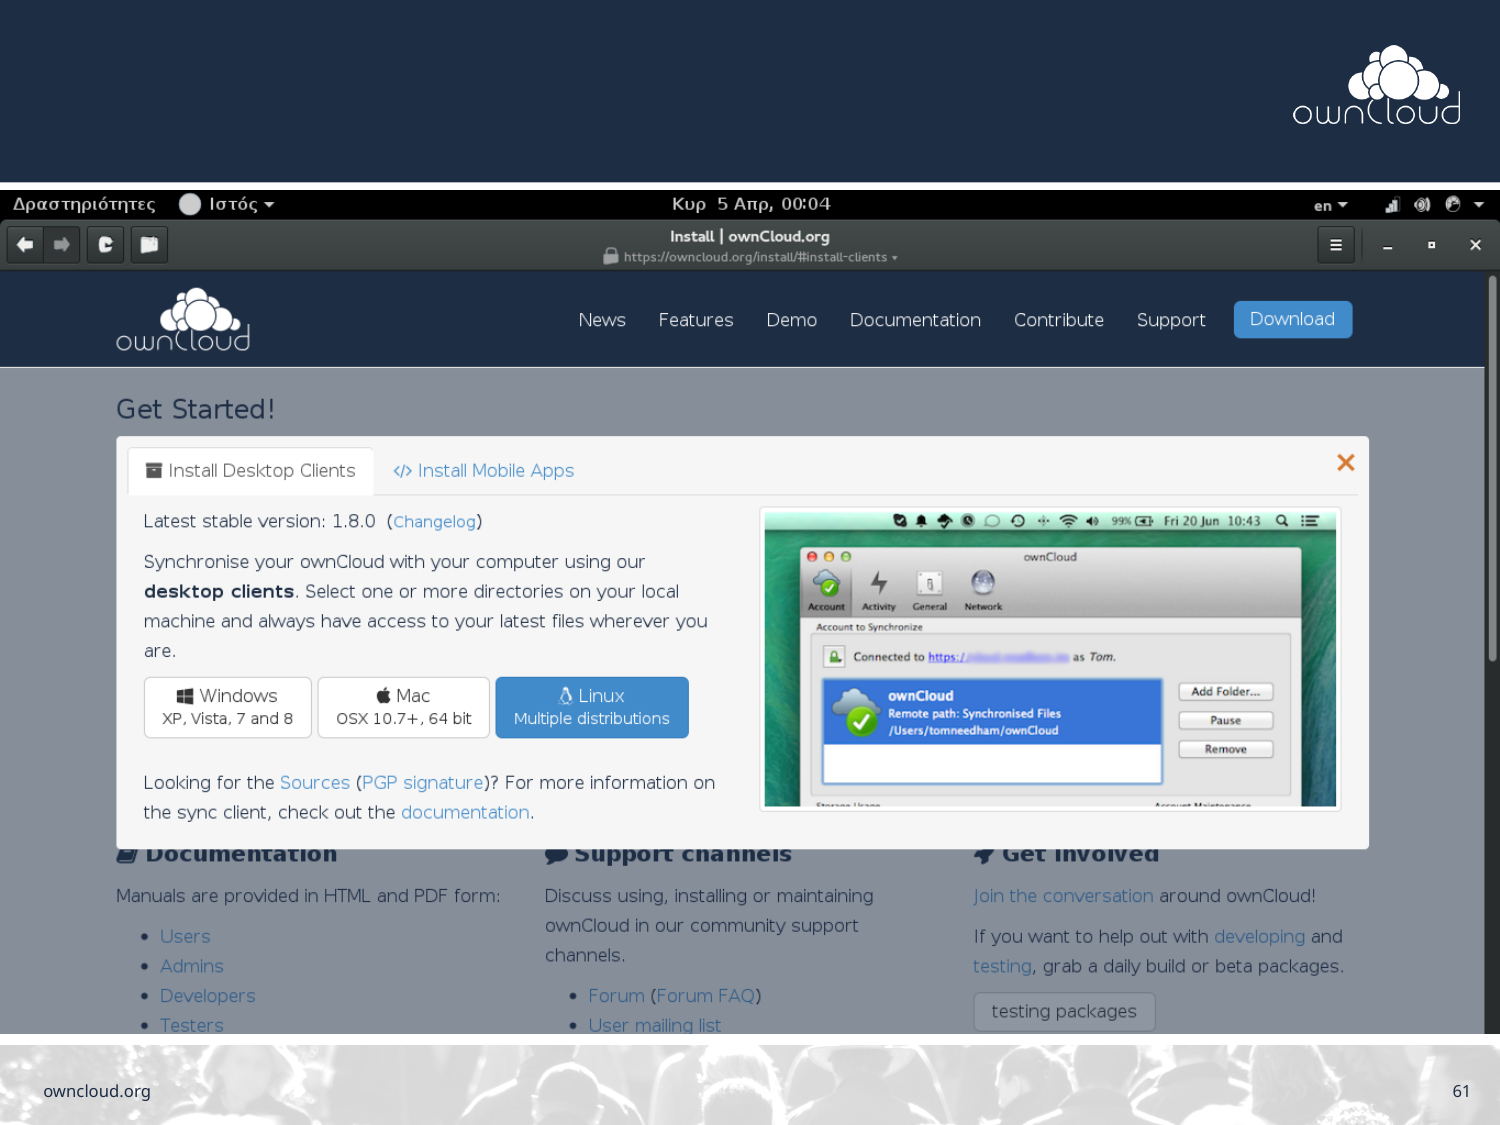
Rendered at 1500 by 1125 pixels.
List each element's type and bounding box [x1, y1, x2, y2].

picture [1293, 45, 1460, 124]
picture [0, 1045, 1500, 1125]
picture [0, 190, 1500, 1034]
